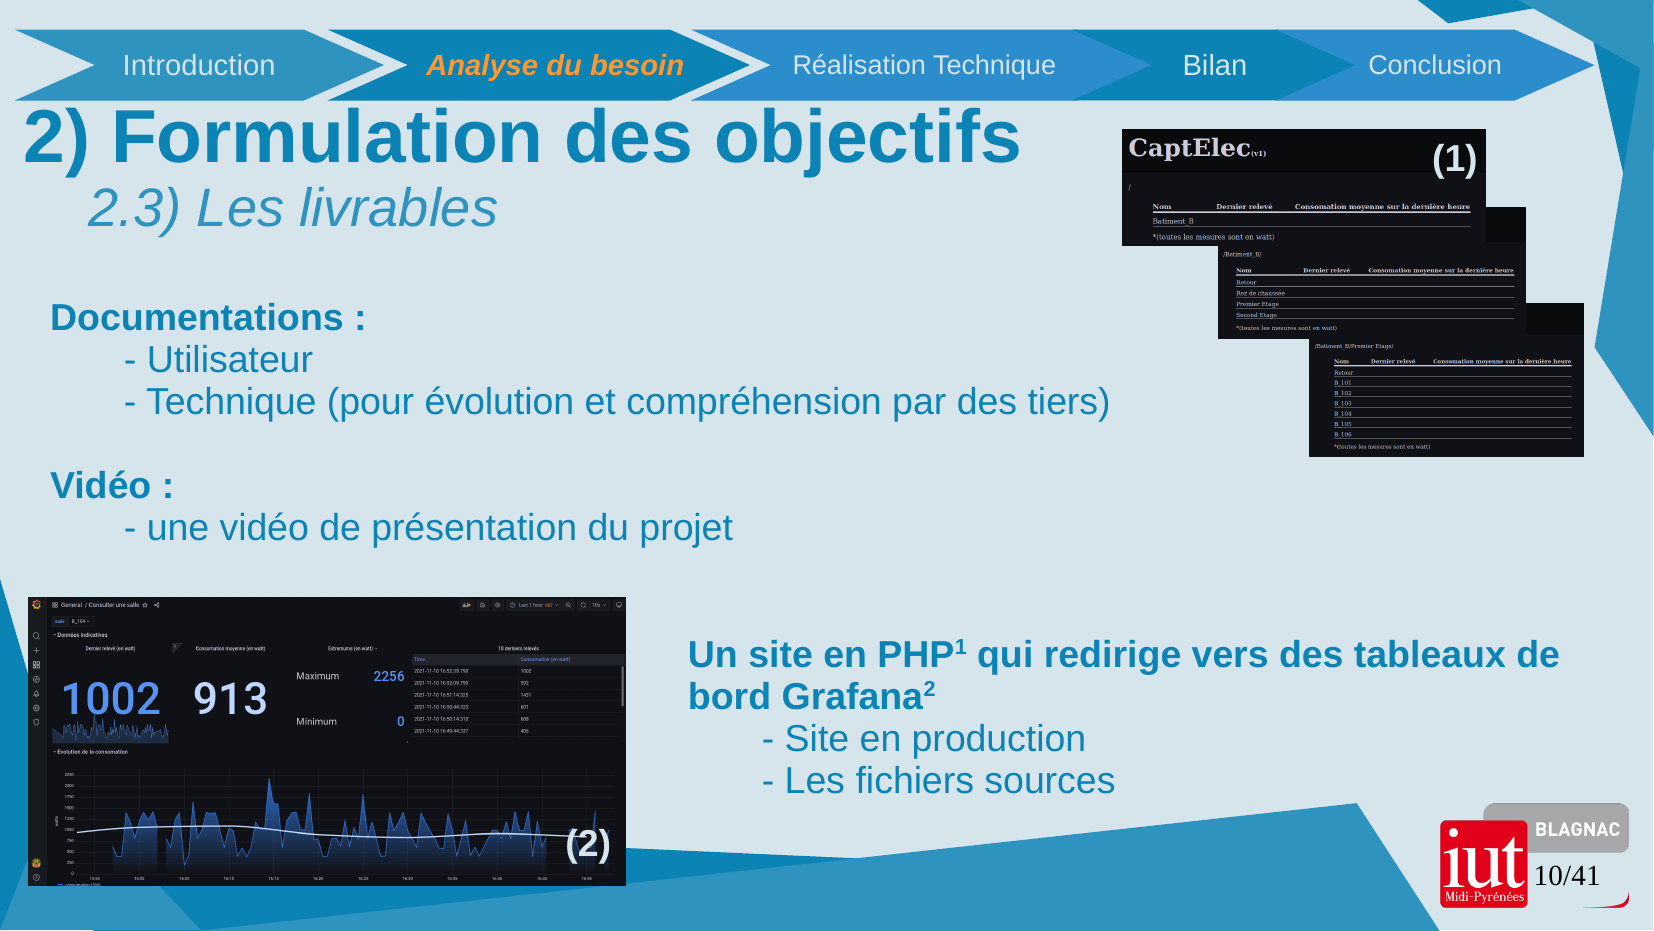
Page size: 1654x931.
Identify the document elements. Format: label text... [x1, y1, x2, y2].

text_box Documentations : - Utilisateur - Technique (pour évolution et compréhension par des tiers) Vidéo : - une vidéo de présentation du projet [35, 289, 1134, 557]
text_box (2) [550, 814, 626, 872]
title 2) Formulation des objectifs [23, 94, 1512, 179]
text_box Introduction [14, 29, 384, 101]
picture [28, 597, 626, 886]
text_box Un site en PHP1 qui redirige vers des tableaux de bord Grafana2 - Site en production - Les fichiers sources [673, 625, 1607, 809]
text_box Réalisation Technique [690, 29, 1149, 101]
text_box Analyse du besoin [327, 29, 751, 101]
picture [1122, 129, 1584, 457]
title 2.3) Les livrables [88, 177, 1122, 238]
text_box Conclusion [1275, 29, 1595, 101]
text_box Bilan [1071, 29, 1353, 101]
picture [1440, 803, 1629, 908]
text_box (1) [1417, 129, 1493, 187]
